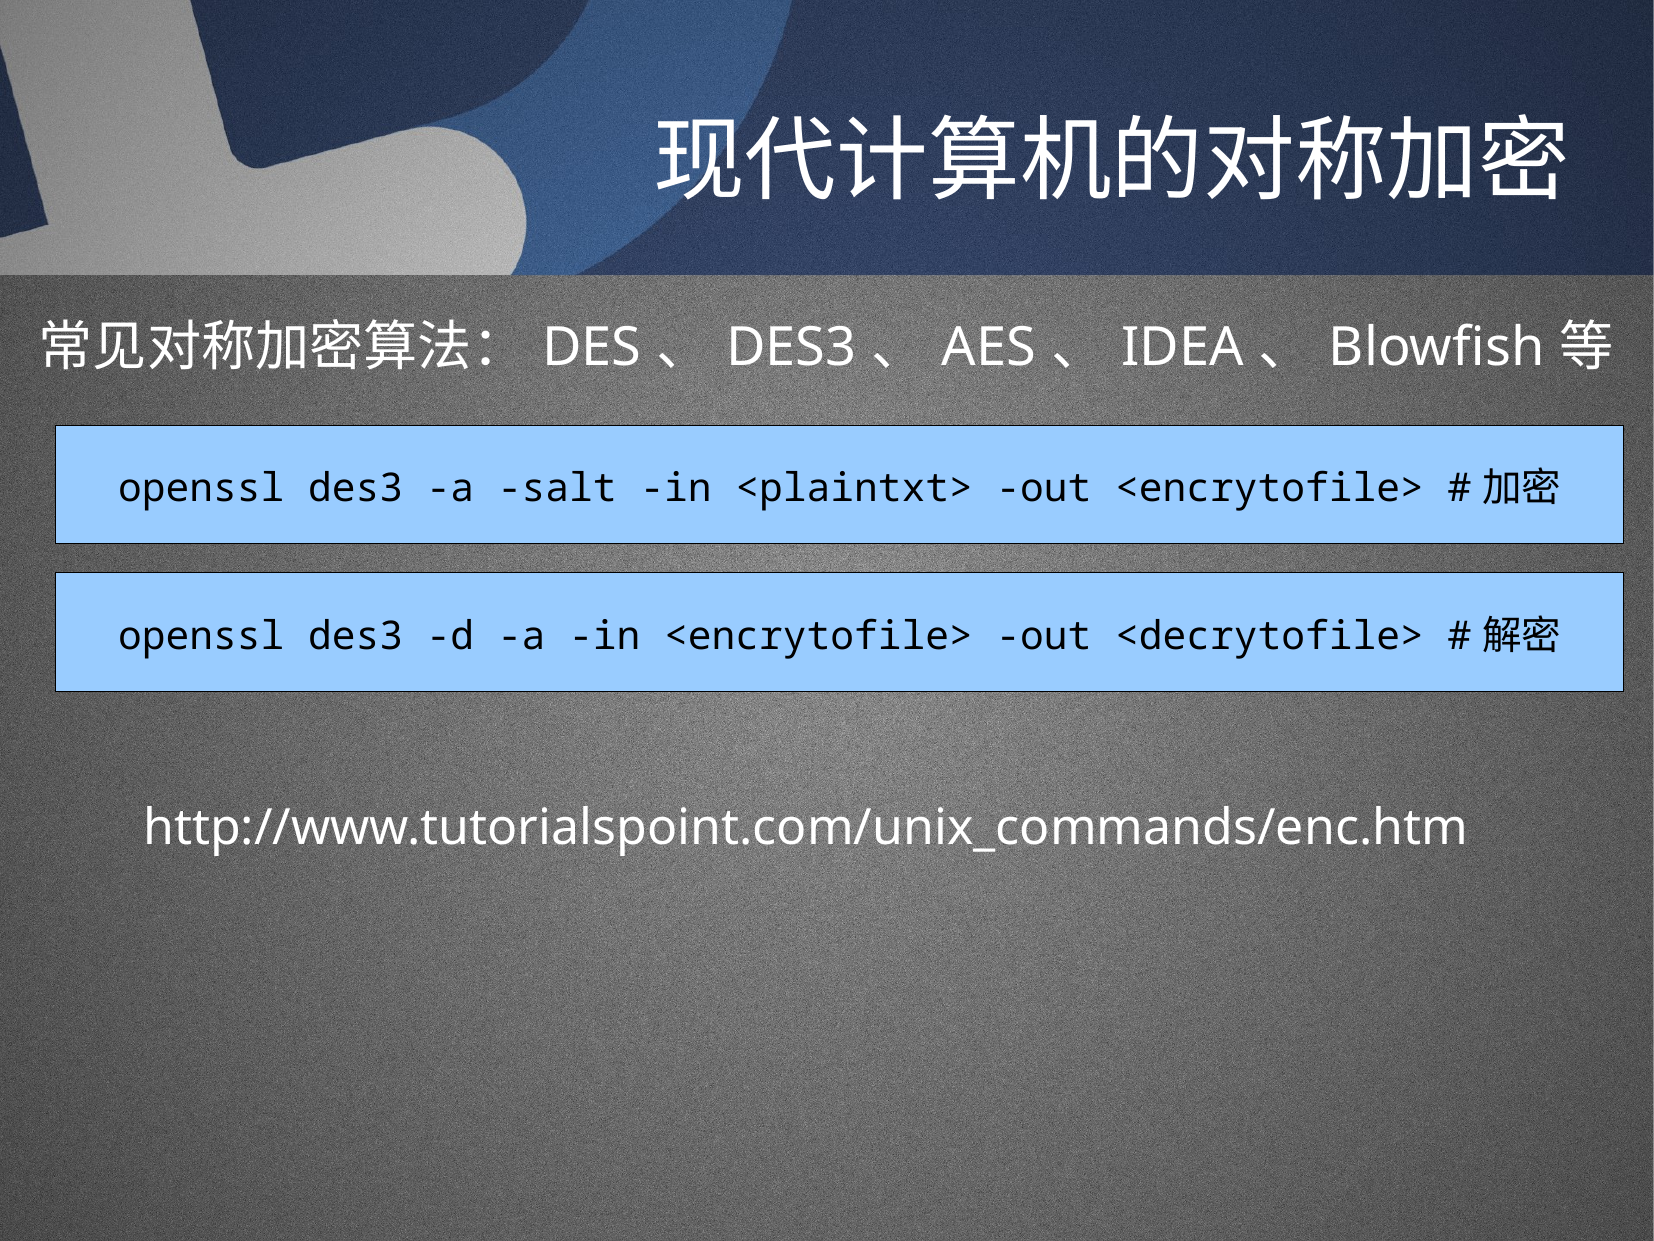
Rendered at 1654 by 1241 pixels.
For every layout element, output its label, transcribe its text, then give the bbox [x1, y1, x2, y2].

title 现代计算机的对称加密 [82, 49, 1571, 257]
picture [0, 0, 1654, 1241]
text_box http://www.tutorialspoint.com/unix_commands/enc.htm [128, 783, 1565, 857]
text_box openssl des3 -a -salt -in <plaintxt> -out <encrytofile> #加密 [55, 425, 1624, 544]
text_box openssl des3 -d -a -in <encrytofile> -out <decrytofile> #解密 [55, 572, 1624, 692]
text_box 常见对称加密算法：DES、DES3、AES、IDEA、Blowfish等 [23, 295, 1654, 374]
